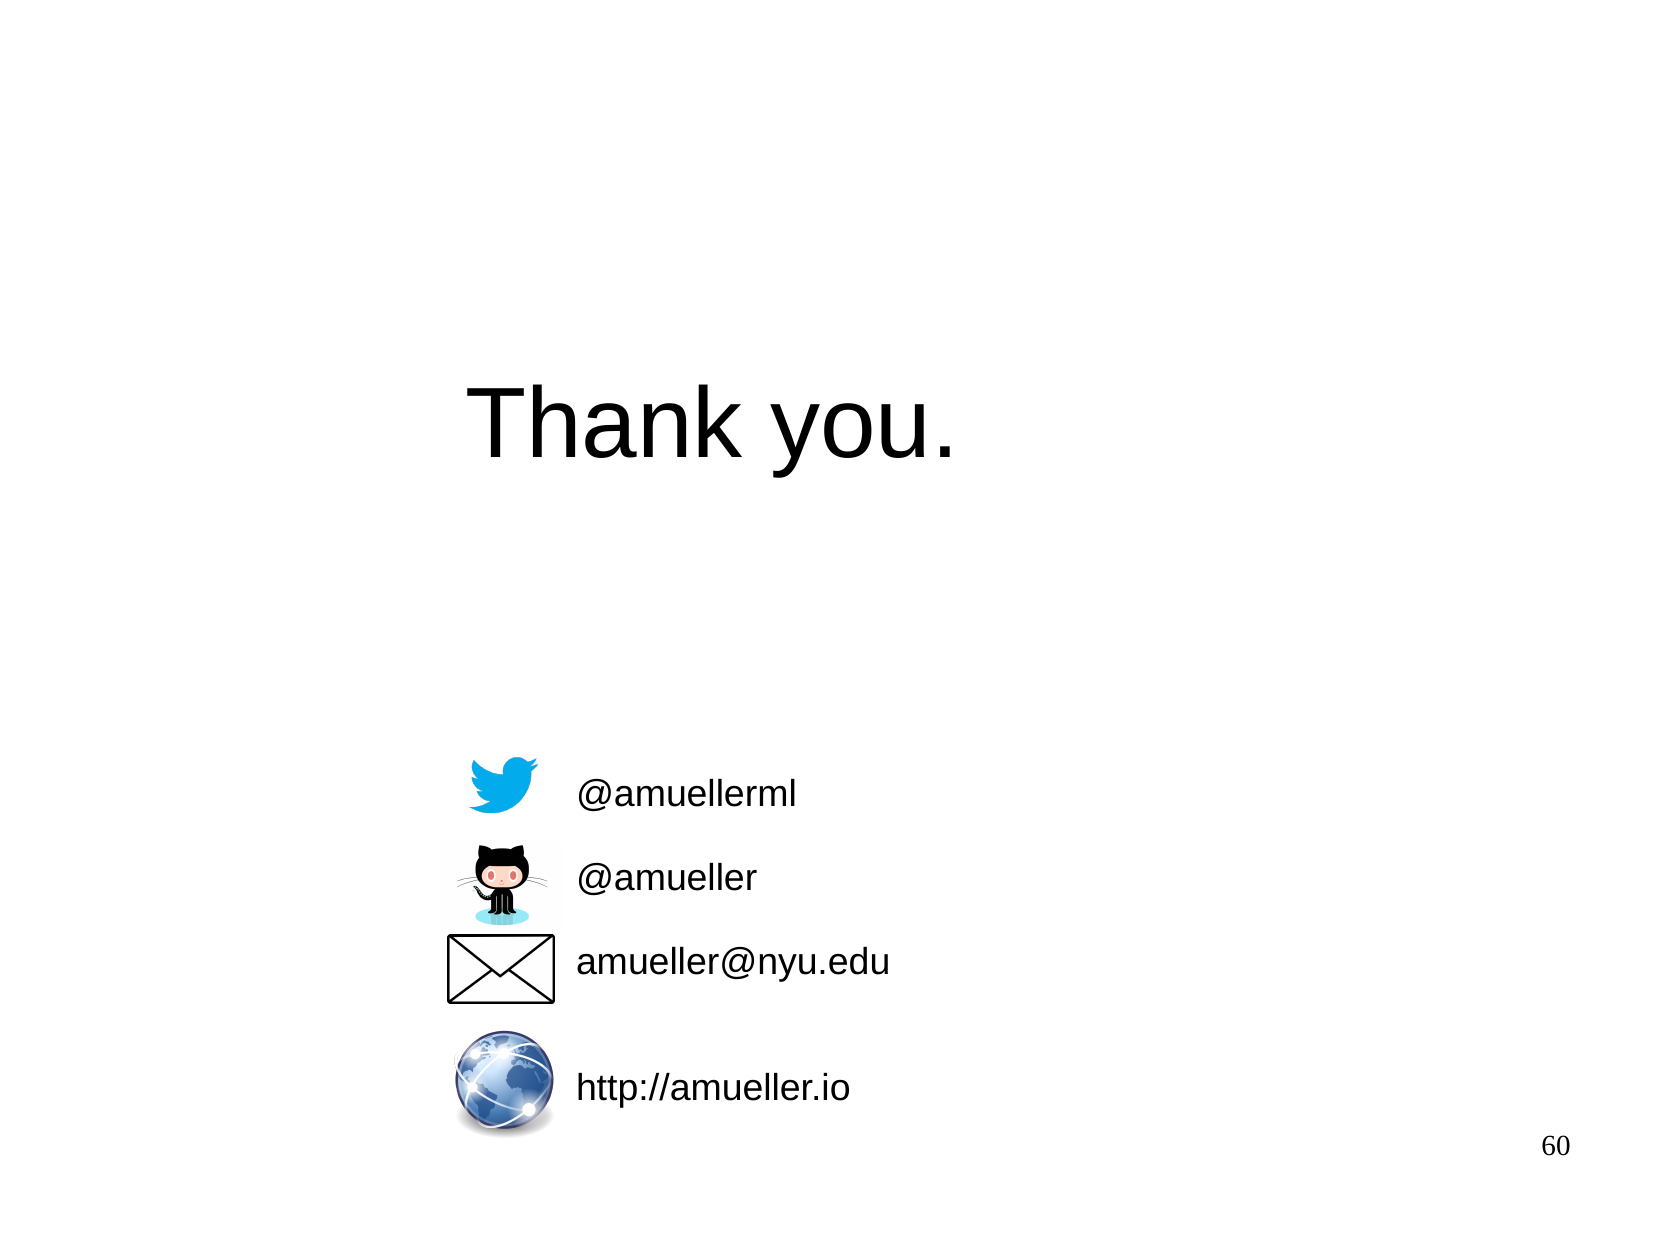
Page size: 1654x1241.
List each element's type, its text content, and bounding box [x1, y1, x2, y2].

picture [447, 934, 555, 1004]
picture [444, 1022, 562, 1140]
text_box Thank you. [450, 359, 1561, 599]
picture [441, 727, 562, 929]
text_box @amuellerml @amueller amueller@nyu.edu http://amueller.io [561, 722, 1260, 1116]
